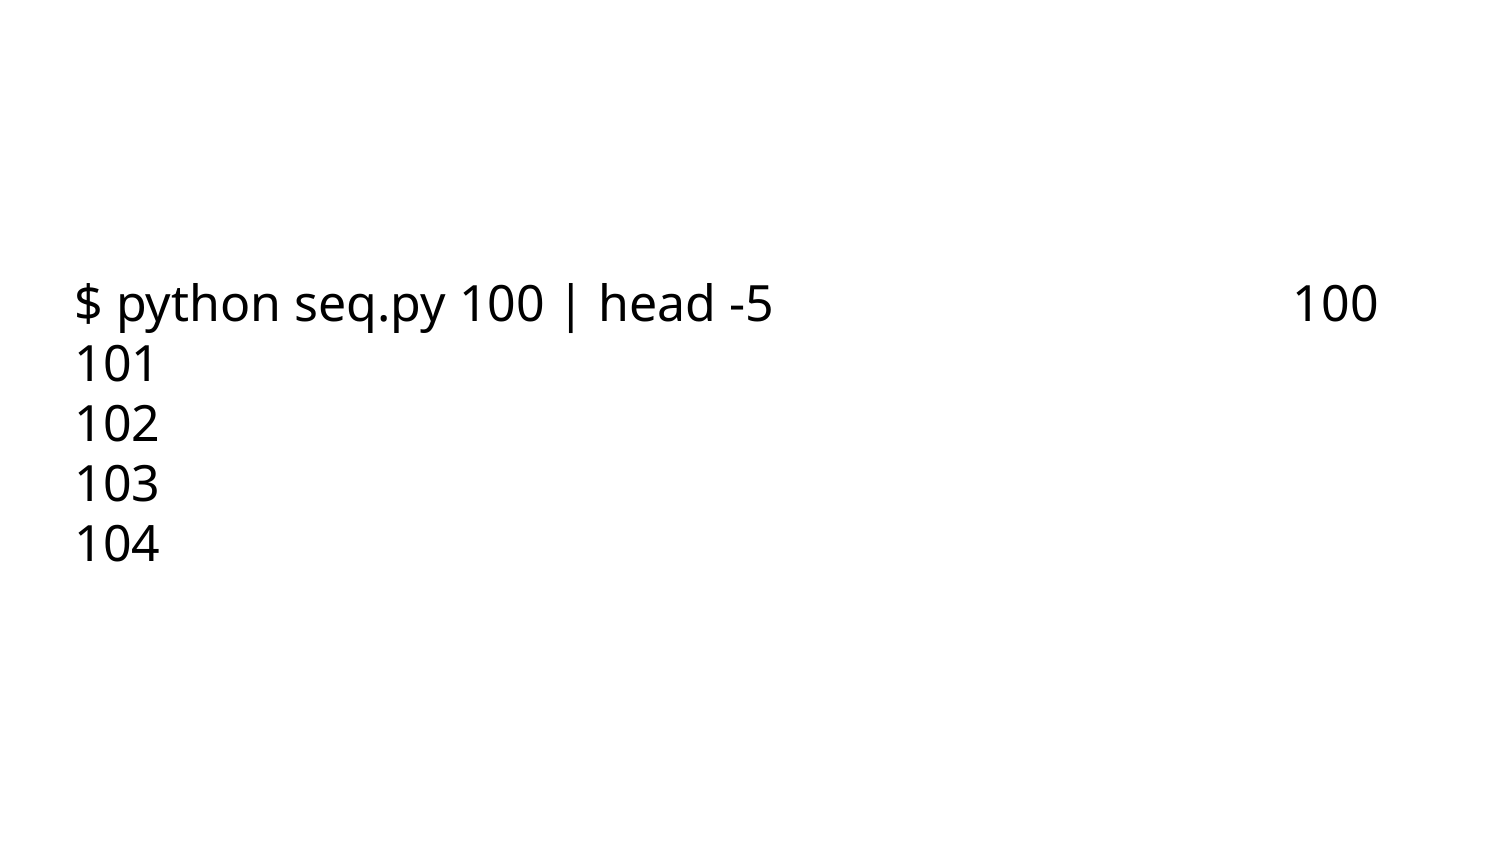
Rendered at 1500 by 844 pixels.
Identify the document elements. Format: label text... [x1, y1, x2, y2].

title $ python seq.py 100 | head -5 100 101 102 103 104 [59, 44, 1441, 799]
